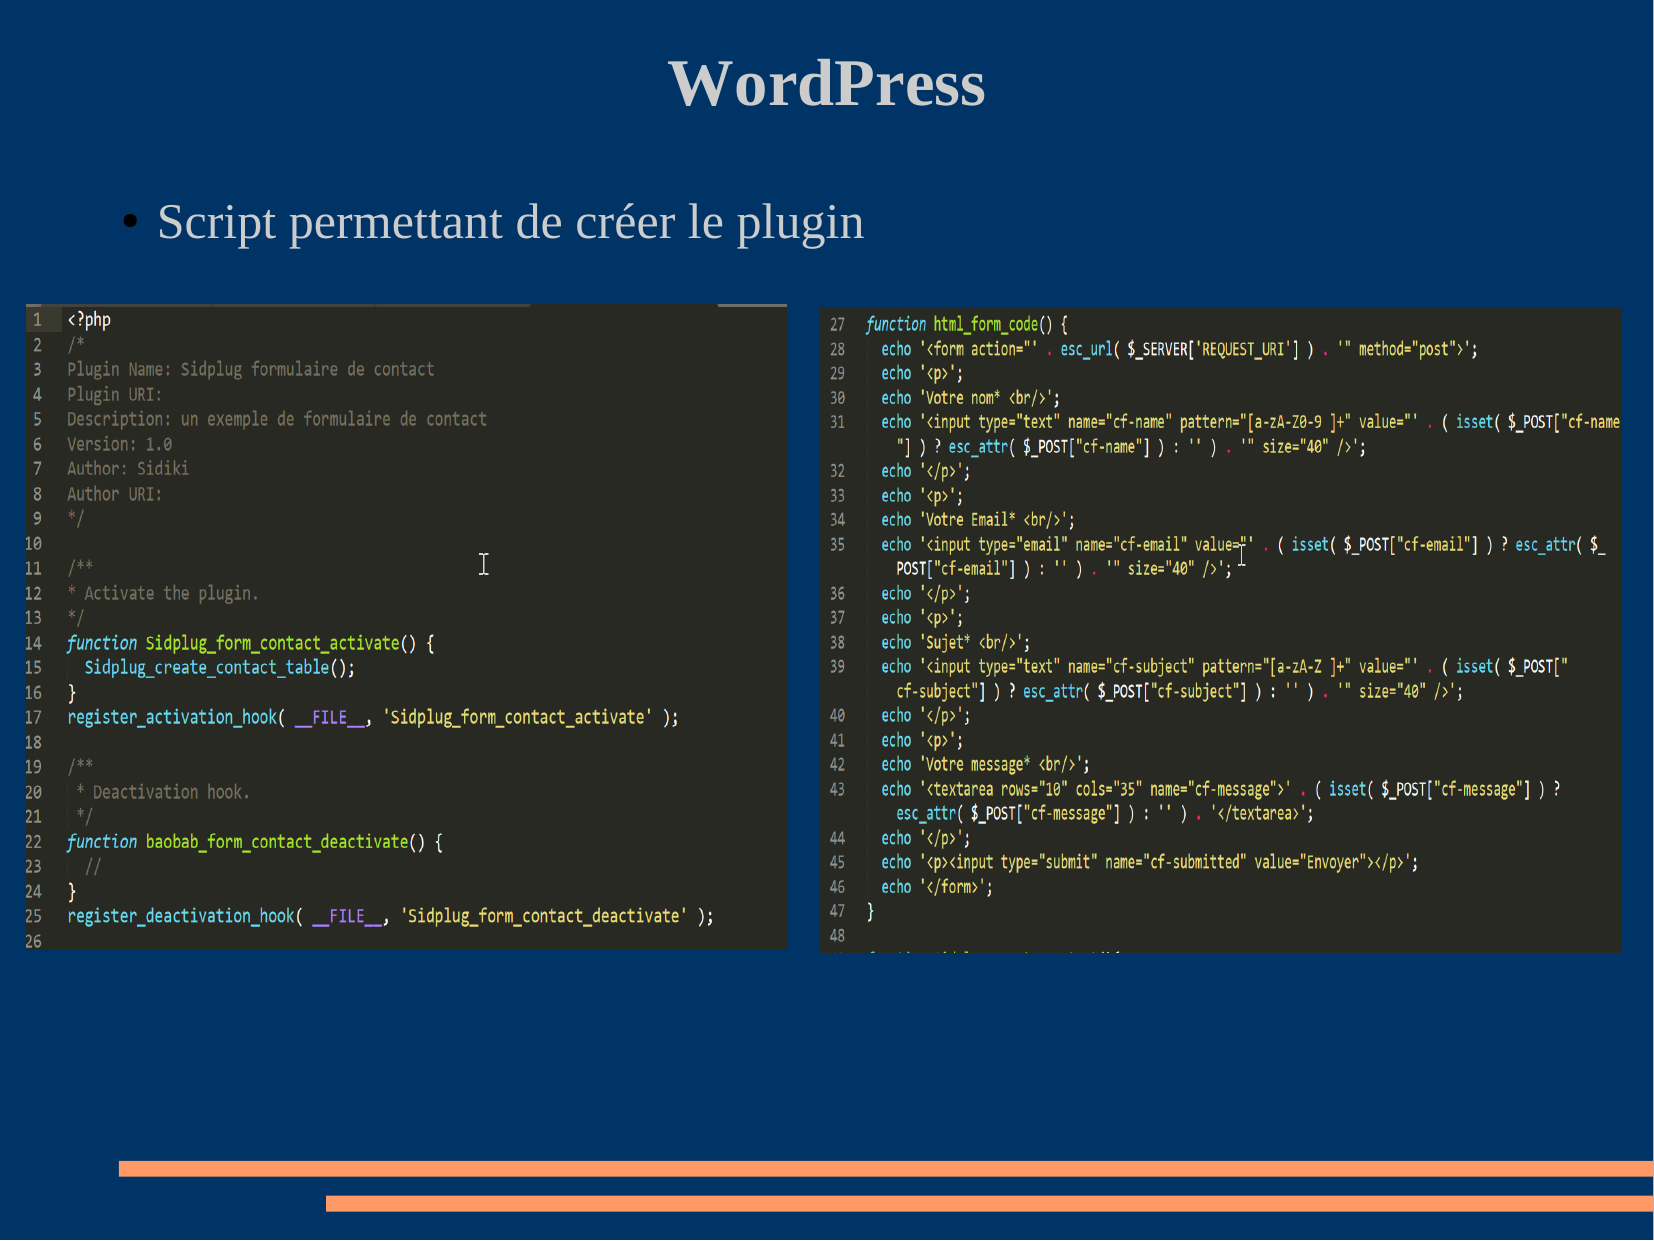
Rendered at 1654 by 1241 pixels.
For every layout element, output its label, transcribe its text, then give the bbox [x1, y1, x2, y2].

subtitle WordPress Script permettant de créer le plugin [121, 46, 1534, 1132]
picture [819, 307, 1622, 953]
picture [26, 304, 787, 950]
